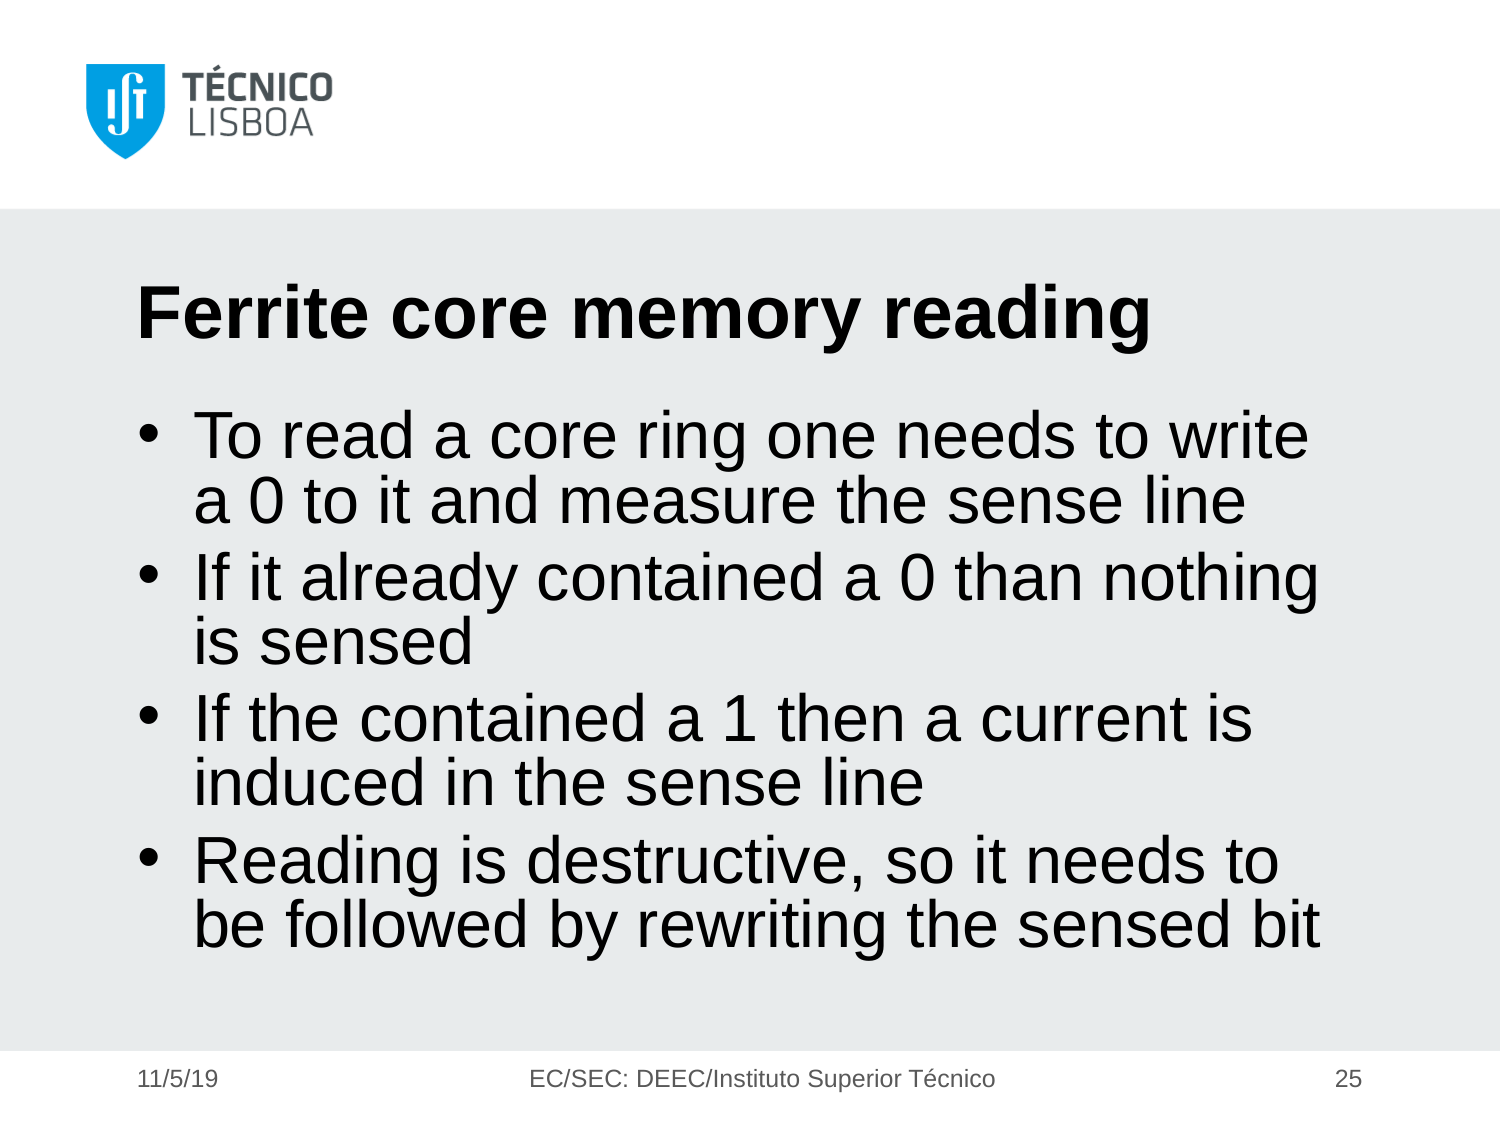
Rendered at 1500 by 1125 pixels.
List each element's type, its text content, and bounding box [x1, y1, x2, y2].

slide_number 11/5/19 [121, 1052, 425, 1103]
title Ferrite core memory reading [121, 237, 1378, 381]
slide_number <number> [1077, 1052, 1378, 1103]
picture [0, 0, 1500, 1125]
list To read a core ring one needs to write a 0 to it and measure the sense line If it already contained a 0 than nothing is sensed If the contained a 1 then a current is induced in the sense line Reading is destructive, so it needs to be followed by rewriting the sensed bit [121, 400, 1378, 1005]
footer EC/SEC: DEEC/Instituto Superior Técnico [512, 1052, 1021, 1103]
